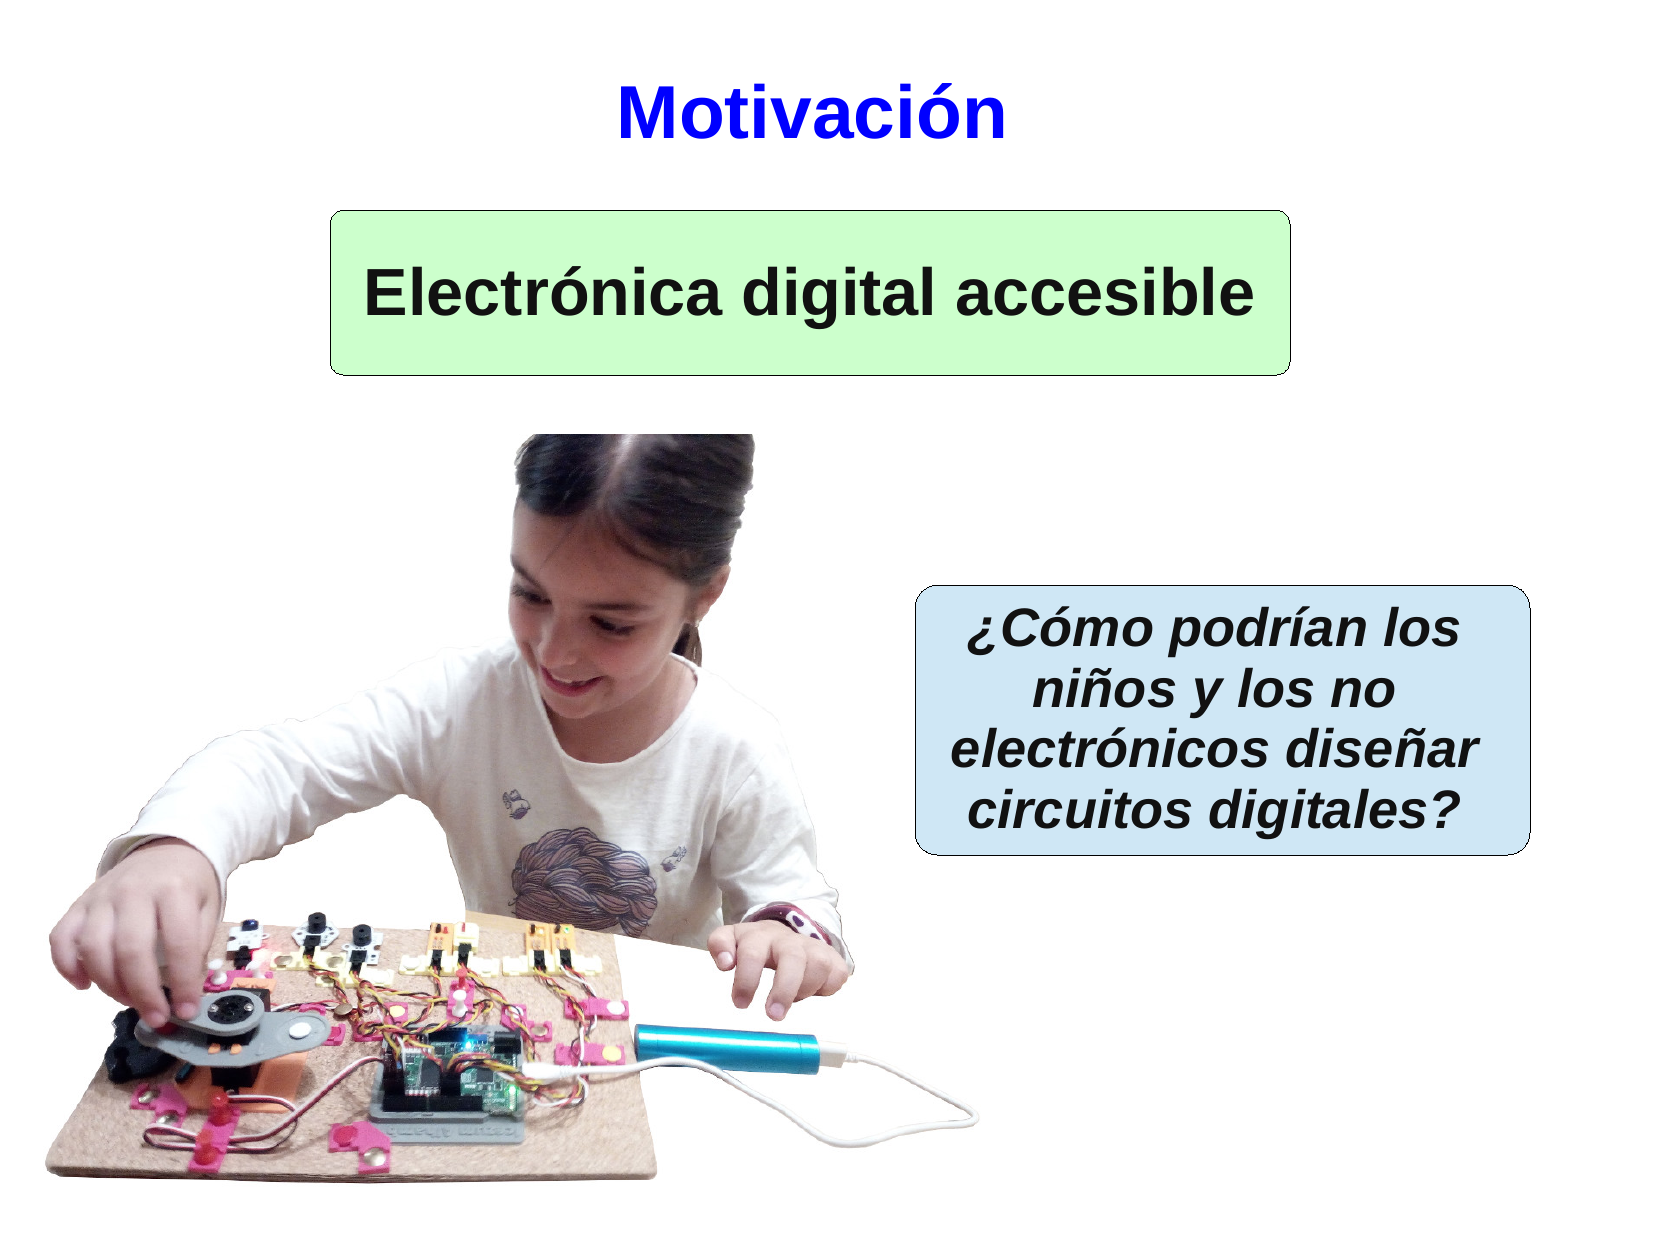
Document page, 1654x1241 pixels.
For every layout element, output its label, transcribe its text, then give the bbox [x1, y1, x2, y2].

text_box Motivación [64, 59, 1561, 166]
text_box [917, 585, 1528, 597]
picture [1, 434, 1036, 1211]
text_box [916, 841, 1529, 856]
text_box ¿Cómo podrían los niños y los no electrónicos diseñar circuitos digitales? [900, 597, 1531, 841]
text_box [330, 210, 1291, 239]
text_box Electrónica digital accesible [225, 239, 1396, 346]
text_box [330, 346, 1291, 376]
